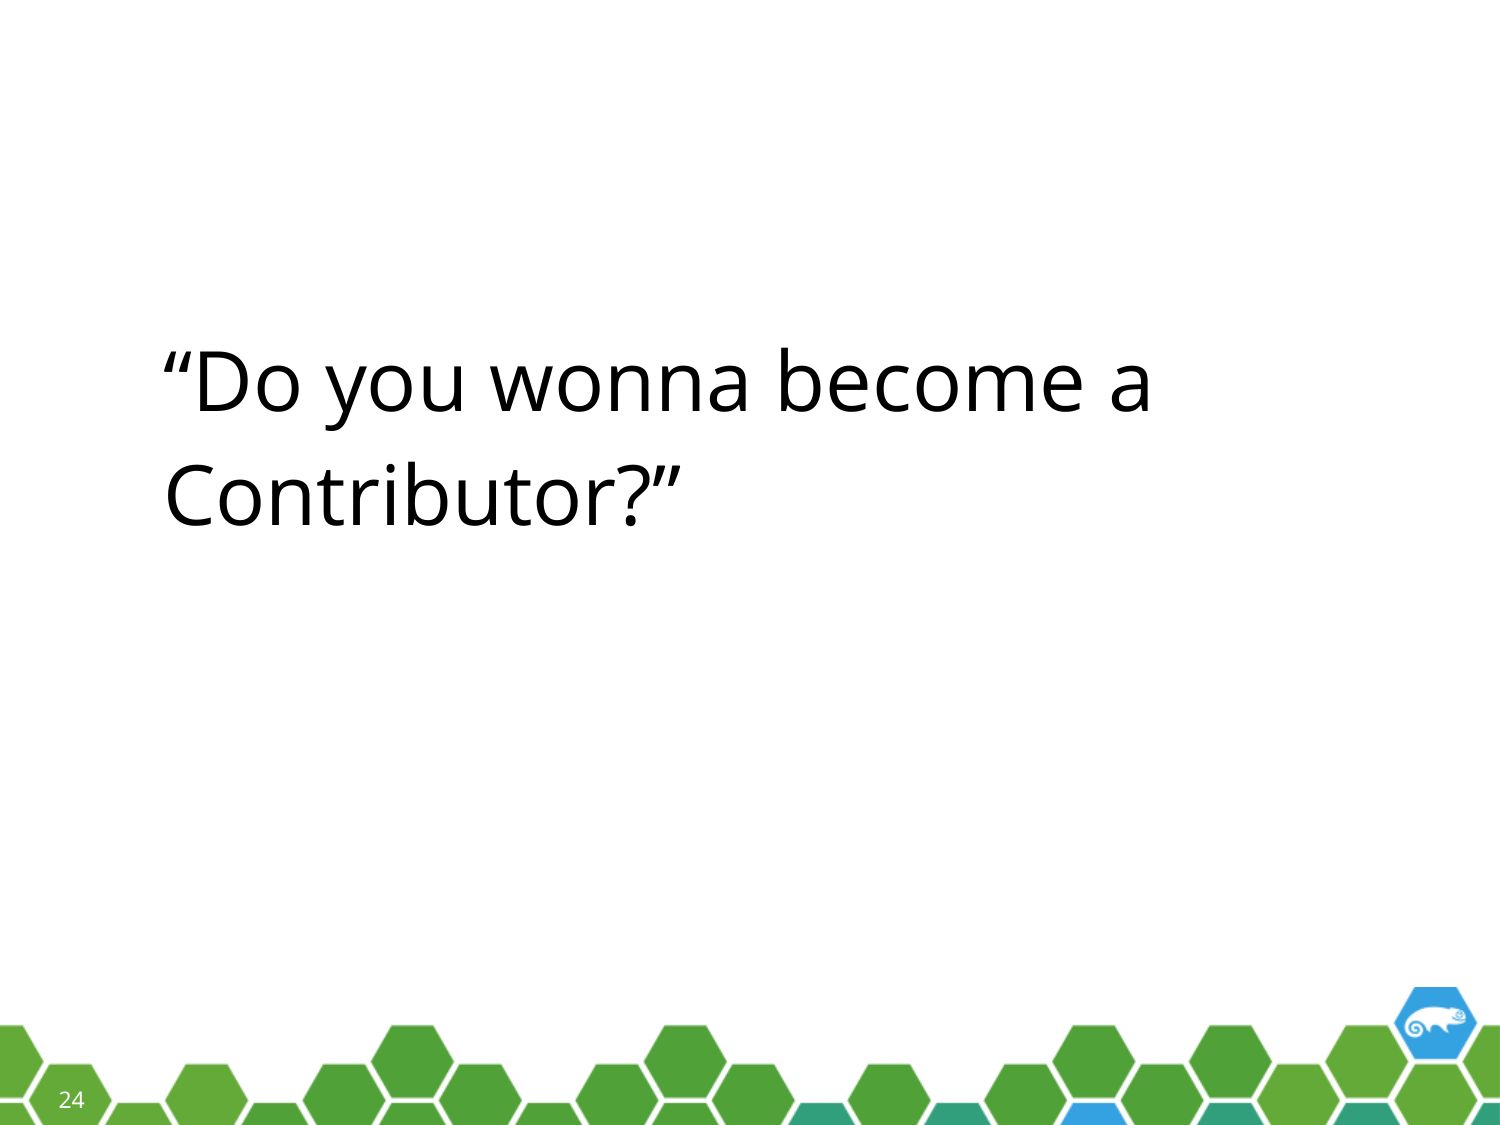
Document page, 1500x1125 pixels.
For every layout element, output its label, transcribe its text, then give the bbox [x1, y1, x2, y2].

list “Do you wonna become a Contributor?” [135, 208, 1372, 862]
picture [0, 987, 1500, 1125]
